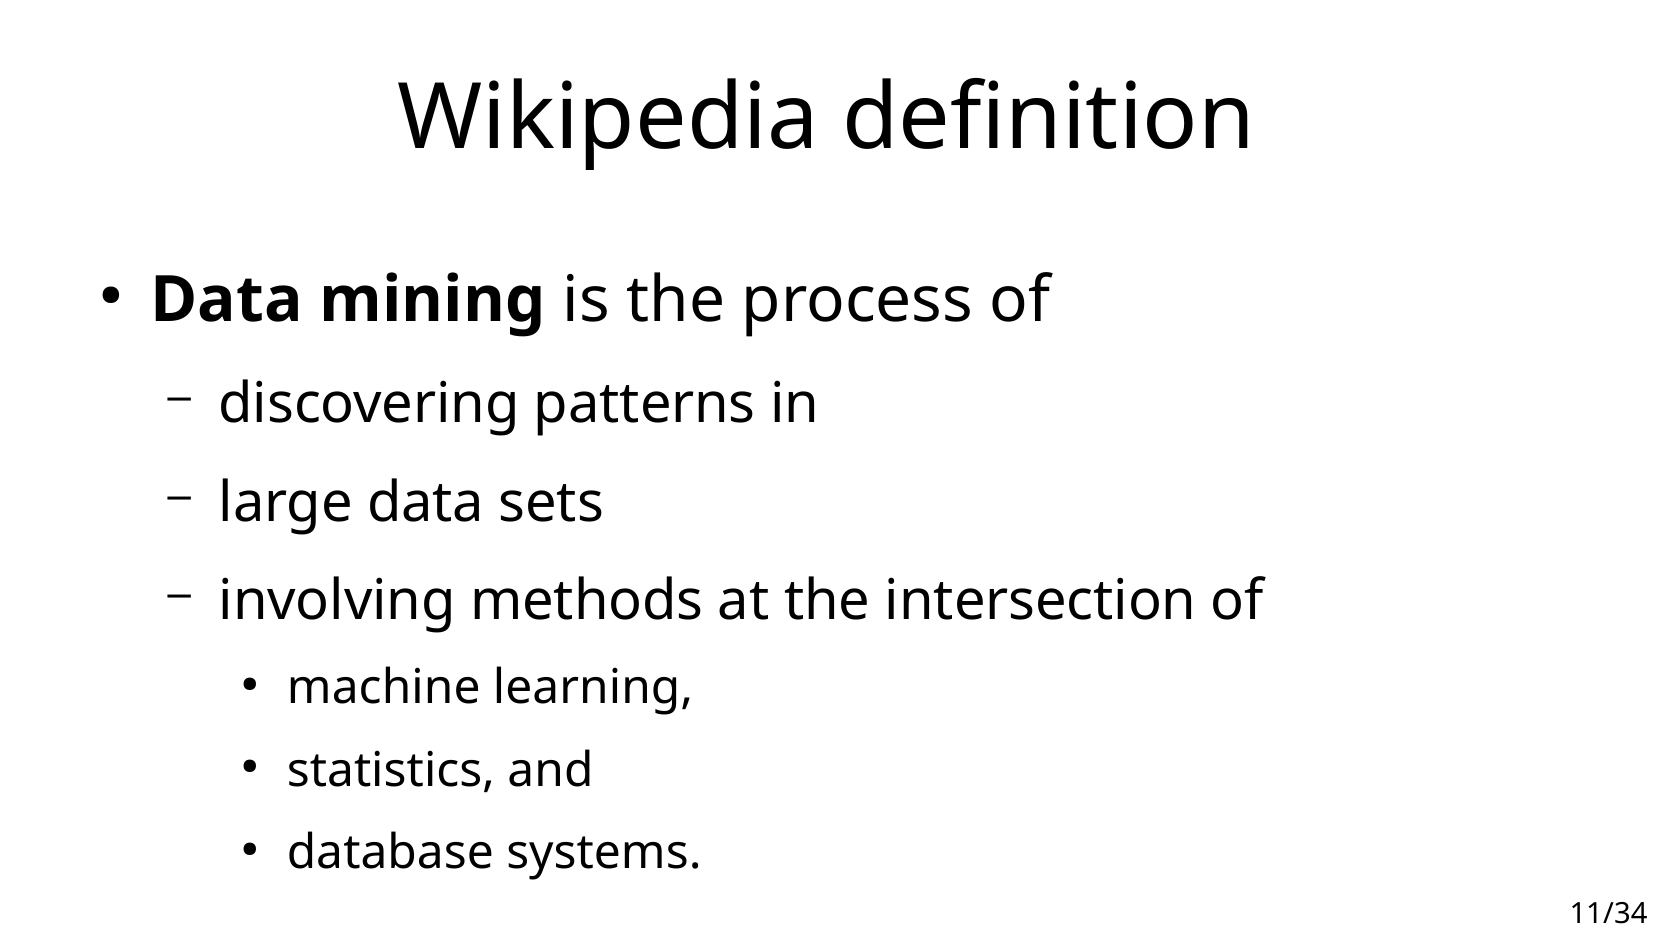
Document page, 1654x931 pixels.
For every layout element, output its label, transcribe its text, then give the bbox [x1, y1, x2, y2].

title Wikipedia definition [82, 1, 1571, 226]
list Data mining is the process of discovering patterns in large data sets involving methods at the intersection of machine learning, statistics, and database systems. [82, 253, 1571, 886]
